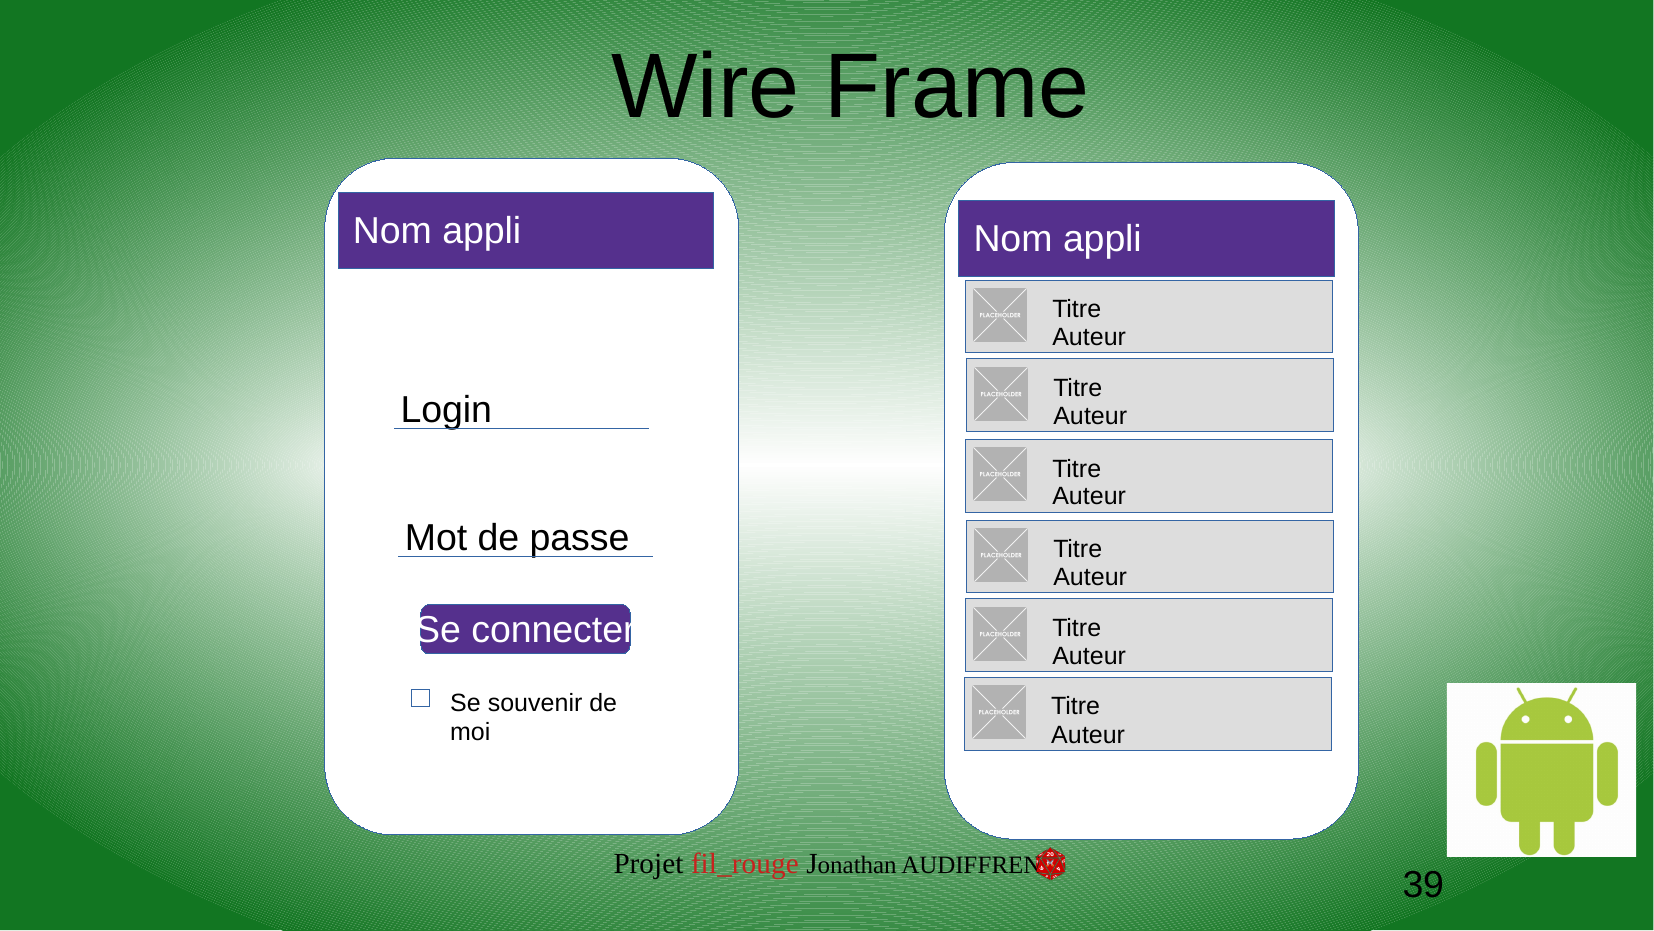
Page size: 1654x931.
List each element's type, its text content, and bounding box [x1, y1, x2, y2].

picture [1033, 847, 1067, 881]
text_box Mot de passe [389, 509, 668, 566]
text_box Titre Auteur [1037, 287, 1142, 358]
text_box Titre Auteur [1038, 366, 1143, 438]
text_box Nom appli [338, 192, 714, 269]
text_box [324, 163, 739, 835]
title Wire Frame [106, 7, 1595, 163]
text_box Se connecter [420, 604, 631, 654]
picture [973, 447, 1027, 501]
picture [973, 607, 1027, 661]
picture [972, 685, 1026, 739]
text_box Titre Auteur [1037, 446, 1142, 518]
text_box Se souvenir de moi [435, 681, 647, 753]
picture [974, 367, 1028, 421]
picture [1446, 683, 1637, 857]
text_box [944, 163, 1359, 840]
text_box Titre Auteur [1037, 606, 1142, 677]
picture [973, 288, 1027, 342]
text_box Login [385, 380, 664, 438]
picture [974, 528, 1028, 582]
text_box Nom appli [958, 200, 1335, 277]
text_box Titre Auteur [1038, 527, 1143, 598]
text_box Titre Auteur [1036, 684, 1141, 756]
